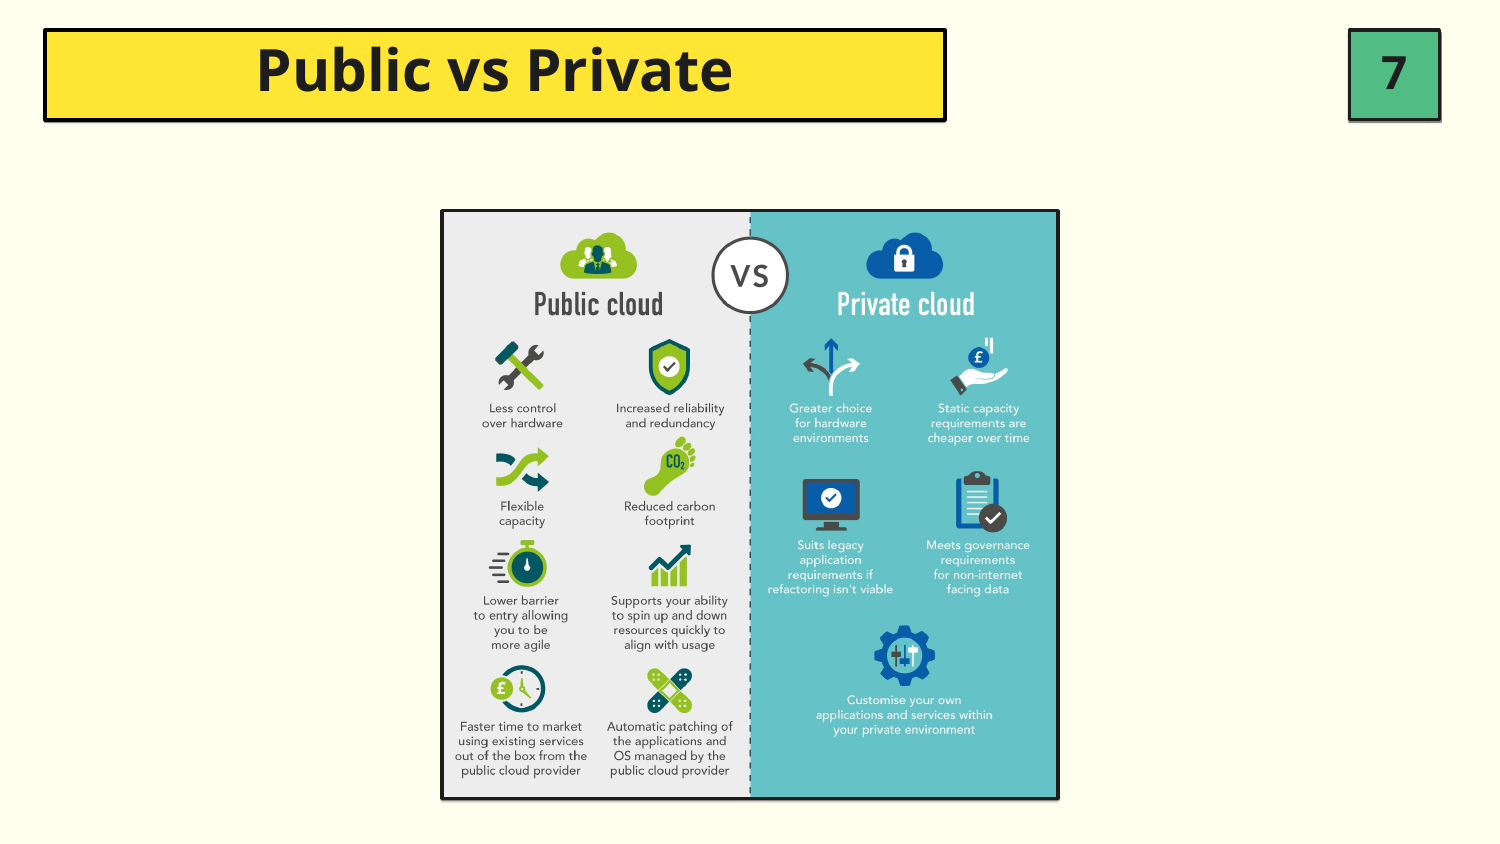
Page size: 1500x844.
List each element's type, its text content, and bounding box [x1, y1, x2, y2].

title Public vs Private [45, 30, 945, 120]
picture [443, 212, 1057, 797]
